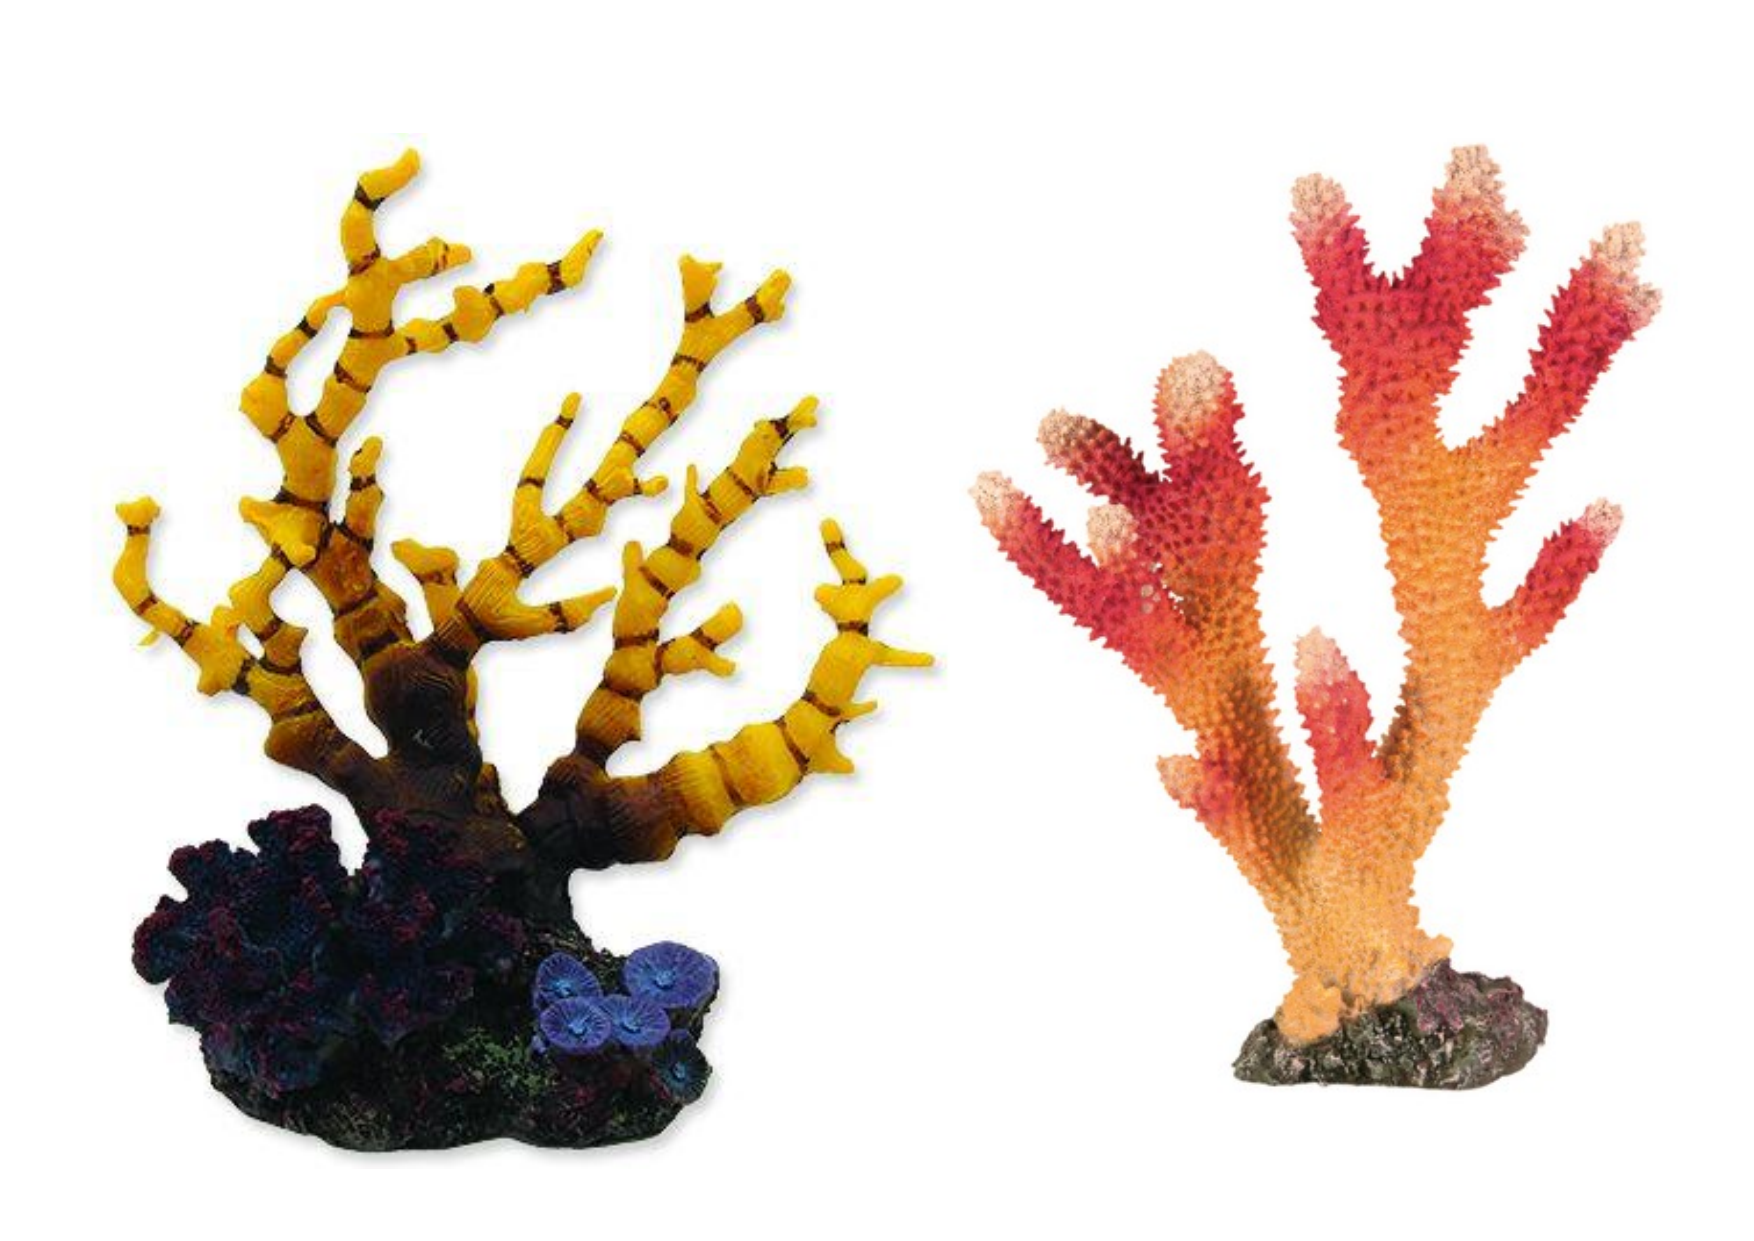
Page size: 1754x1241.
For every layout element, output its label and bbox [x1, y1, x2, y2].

picture [73, 82, 1697, 1169]
